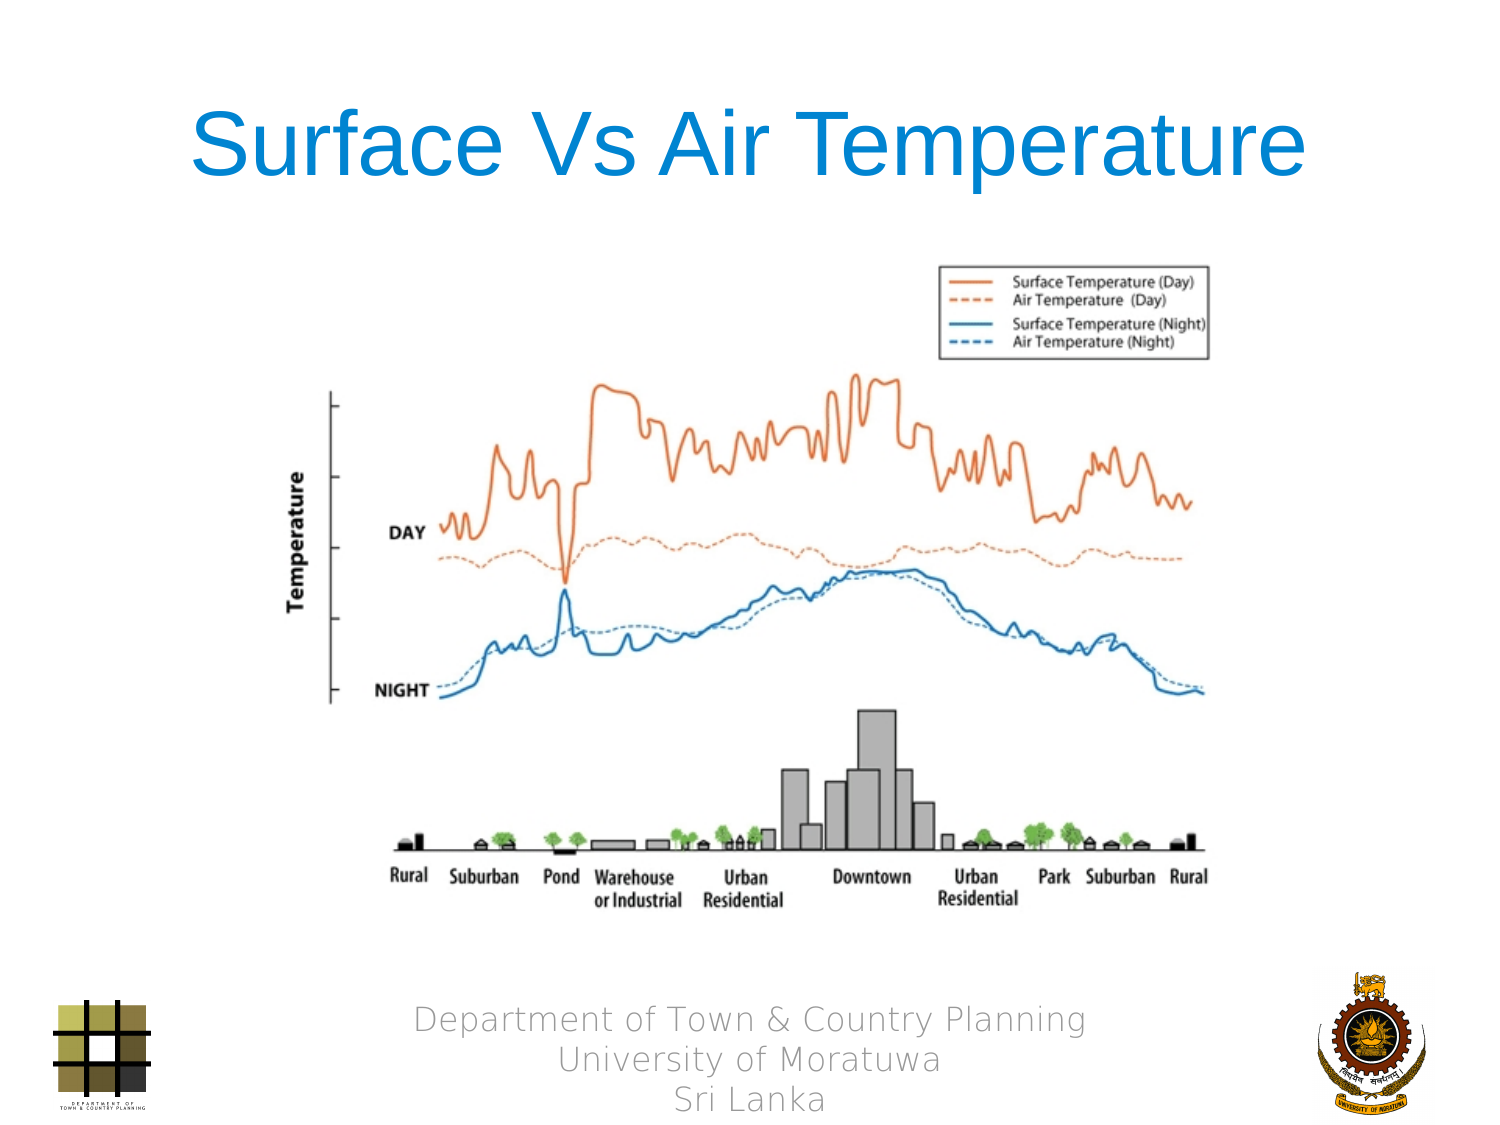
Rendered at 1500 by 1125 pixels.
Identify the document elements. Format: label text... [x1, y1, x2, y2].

picture [53, 1000, 151, 1110]
title Surface Vs Air Temperature [75, 45, 1426, 233]
picture [1312, 966, 1435, 1125]
picture [282, 262, 1218, 915]
